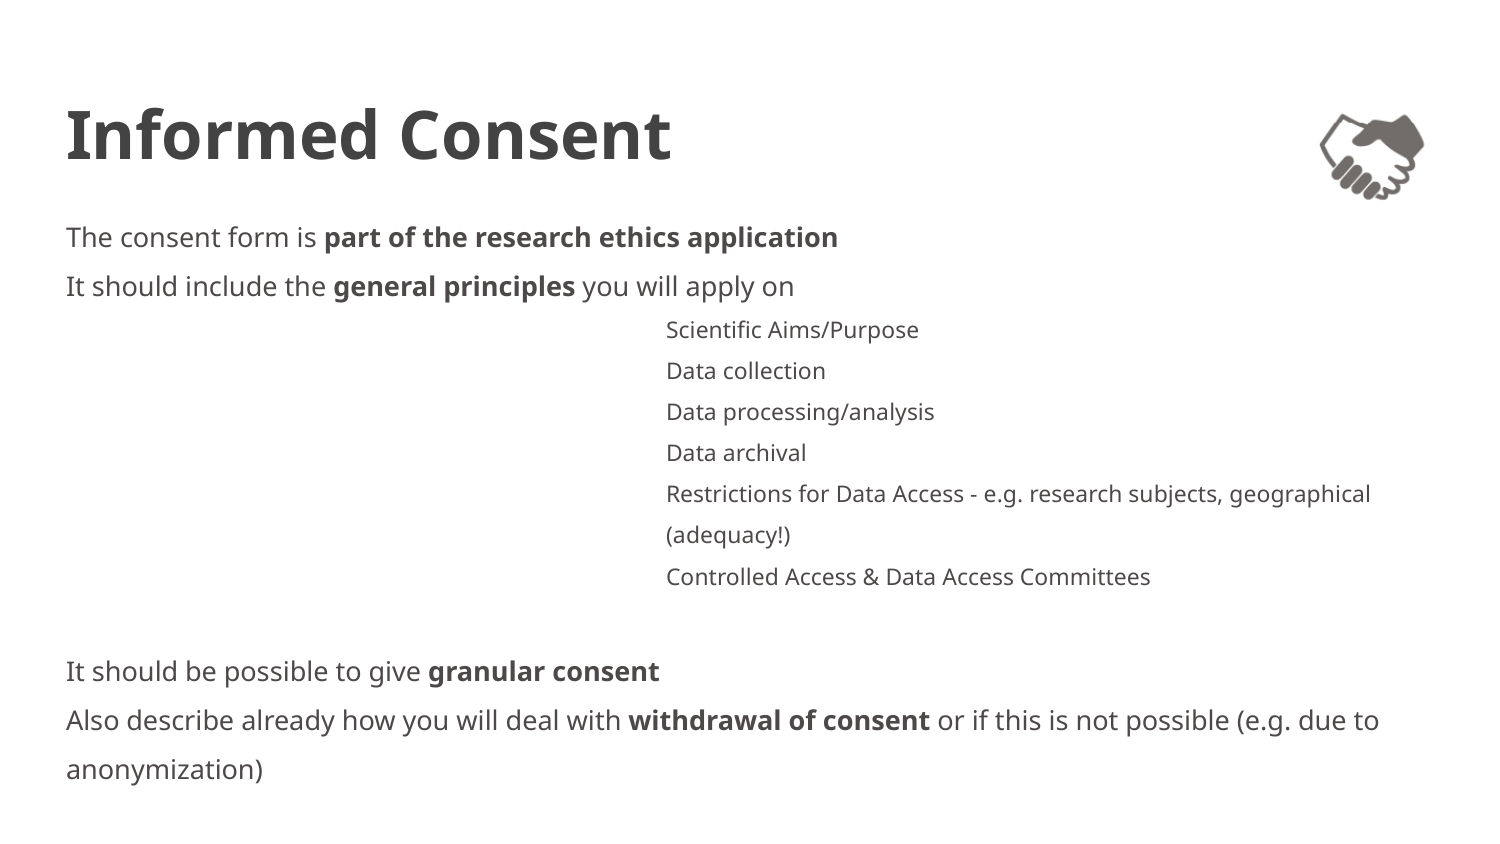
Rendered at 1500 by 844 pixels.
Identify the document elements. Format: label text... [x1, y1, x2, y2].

list The consent form is part of the research ethics application It should include the general principles you will apply on Scientific Aims/Purpose Data collection Data processing/analysis Data archival Restrictions for Data Access - e.g. research subjects, geographical (adequacy!) Controlled Access & Data Access Committees It should be possible to give granular consent Also describe already how you will deal with withdrawal of consent or if this is not possible (e.g. due to anonymization) [51, 189, 1449, 750]
picture [1231, 47, 1479, 245]
title Informed Consent [51, 77, 1231, 172]
